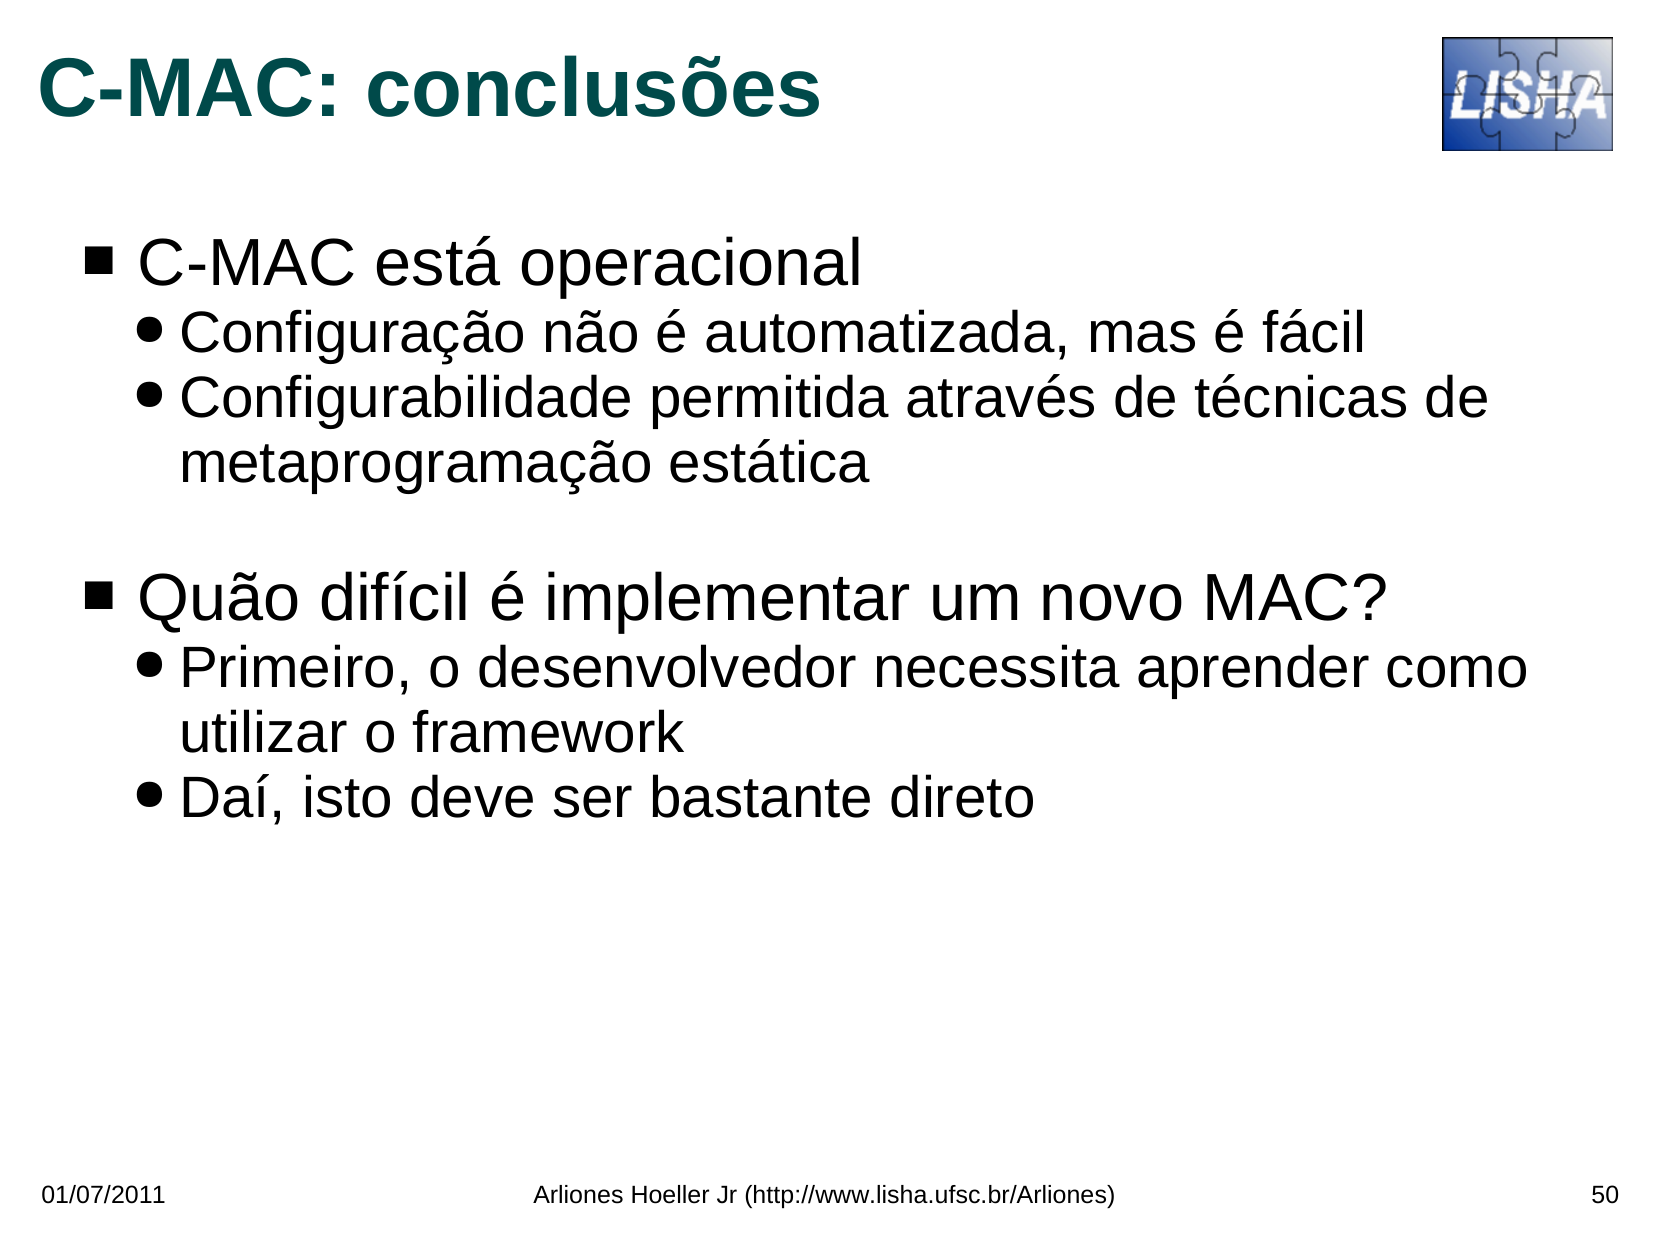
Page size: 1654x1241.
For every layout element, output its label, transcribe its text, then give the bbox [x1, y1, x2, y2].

list C-MAC está operacional Configuração não é automatizada, mas é fácil Configurabilidade permitida através de técnicas de metaprogramação estática Quão difícil é implementar um novo MAC? Primeiro, o desenvolvedor necessita aprender como utilizar o framework Daí, isto deve ser bastante direto [37, 225, 1613, 1163]
title C-MAC: conclusões [37, 37, 1426, 151]
picture [1442, 37, 1613, 151]
